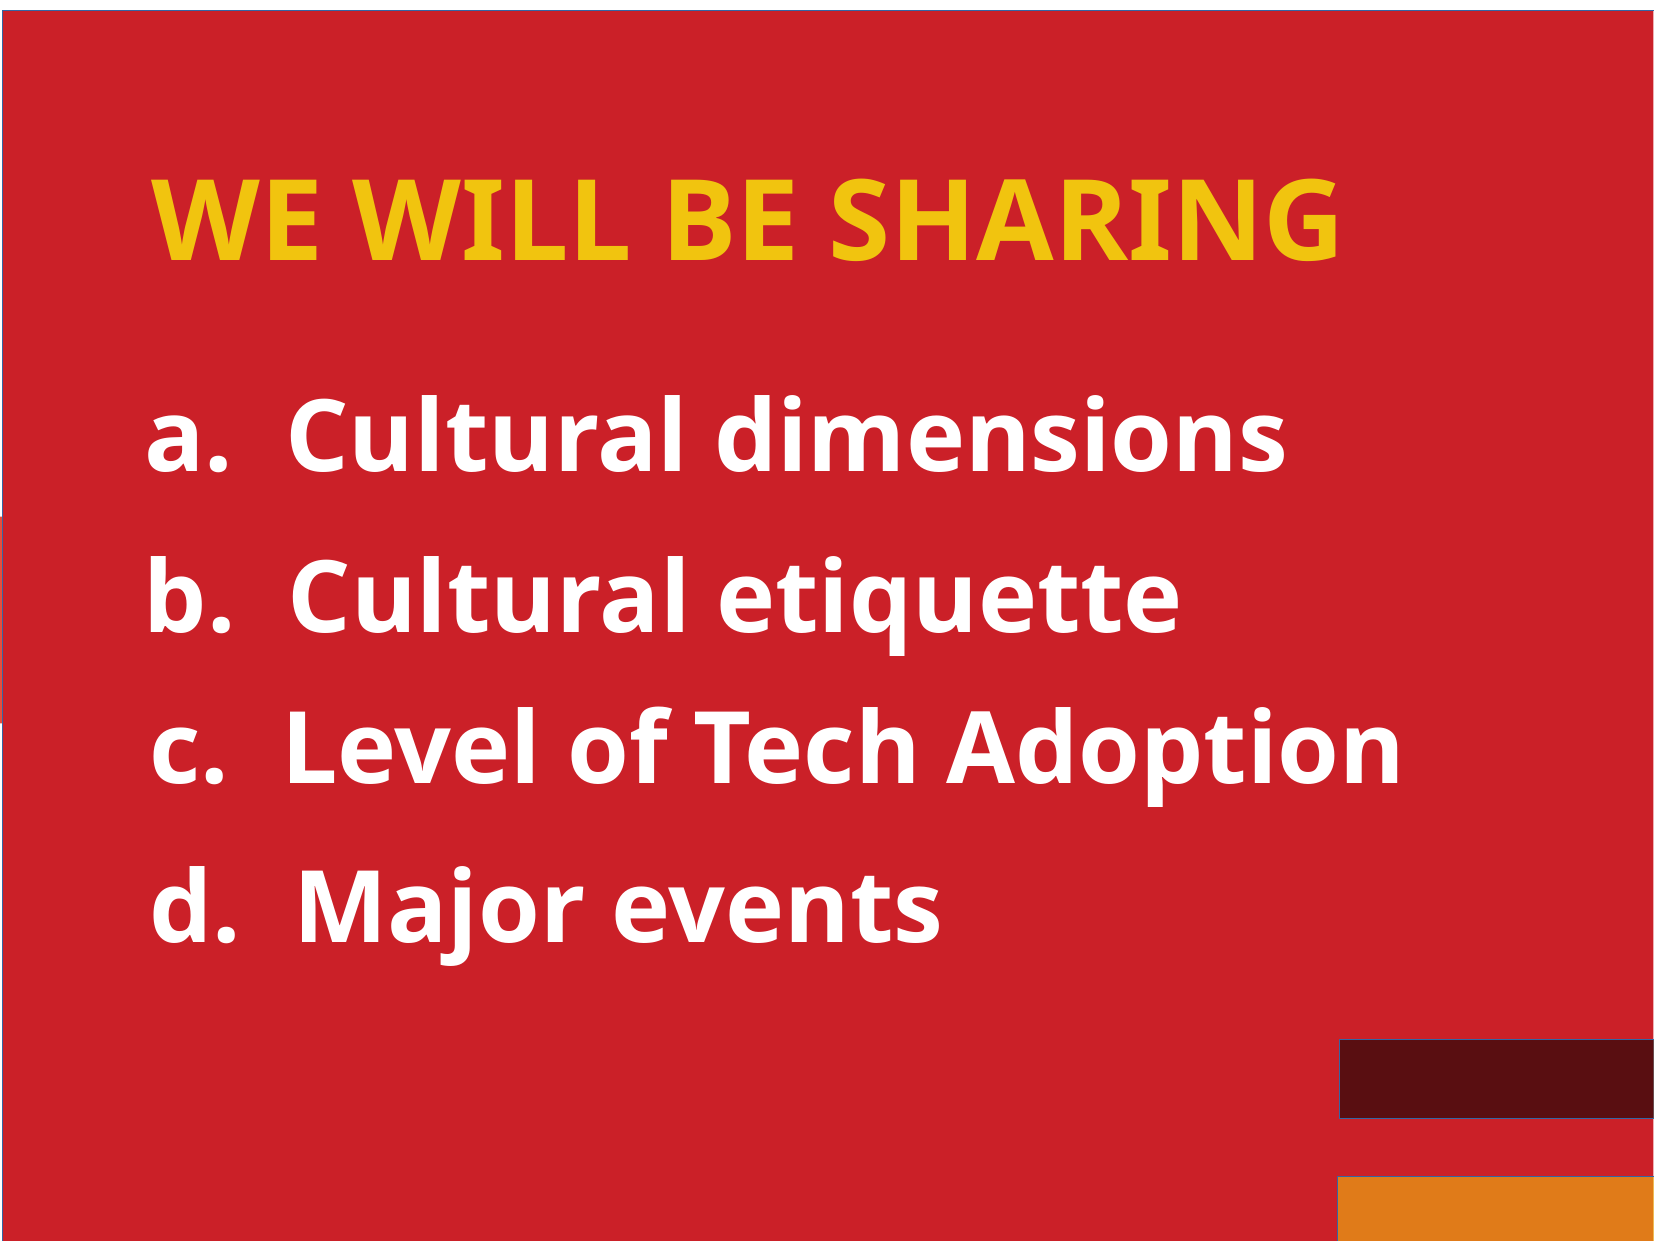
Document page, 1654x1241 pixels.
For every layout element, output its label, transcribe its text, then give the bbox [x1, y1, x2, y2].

text_box b. Cultural etiquette [128, 518, 1312, 646]
text_box a. Cultural dimensions [129, 357, 1362, 485]
text_box c. Level of Tech Adoption [134, 668, 1462, 797]
text_box d. Major events [134, 828, 1462, 956]
text_box [2, 10, 1654, 1241]
text_box WE WILL BE SHARING [136, 133, 1514, 275]
